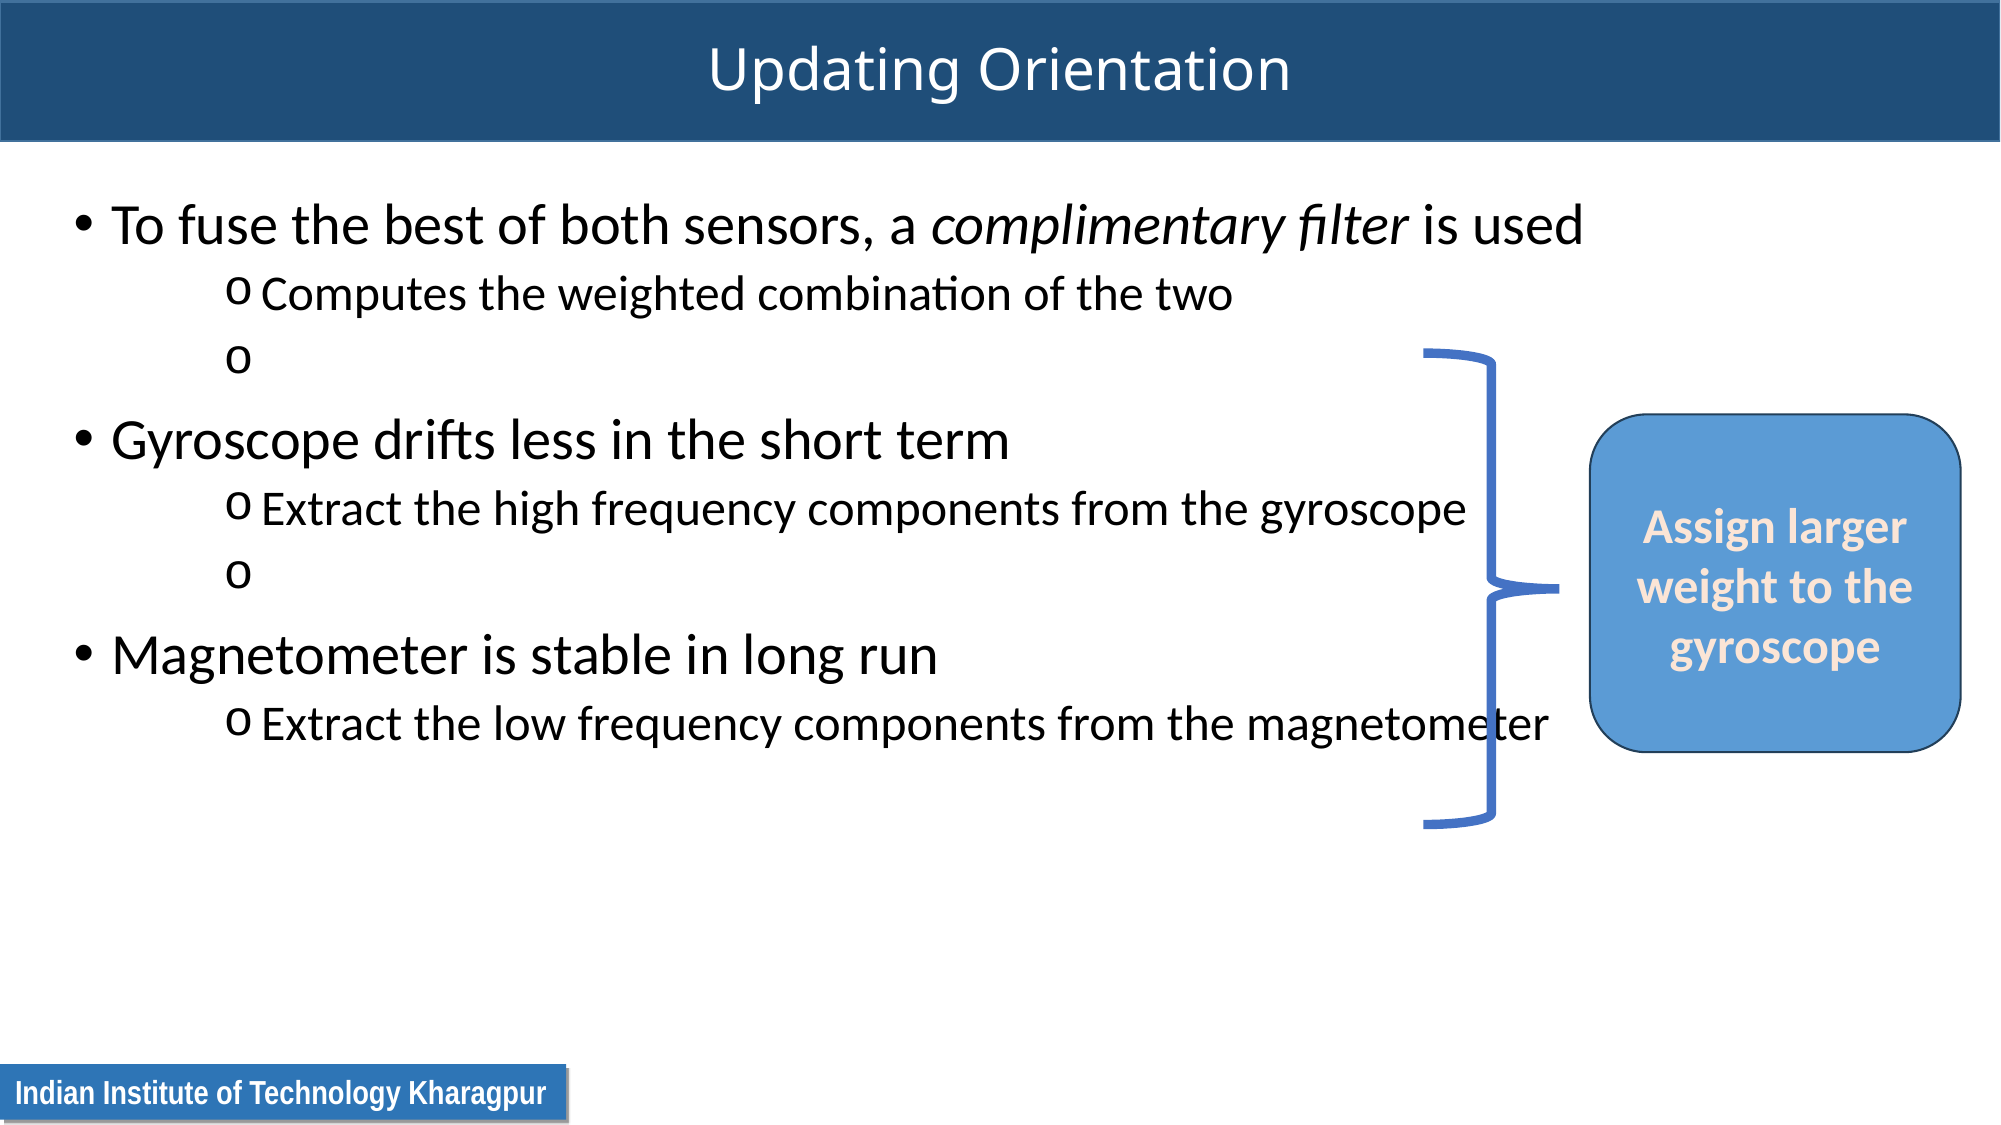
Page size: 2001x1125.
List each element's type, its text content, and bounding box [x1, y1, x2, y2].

title Updating Orientation [0, 1, 2000, 141]
list To fuse the best of both sensors, a complimentary filter is used Computes the weighted combination of the two Gyroscope drifts less in the short term Extract the high frequency components from the gyroscope Magnetometer is stable in long run Extract the low frequency components from the magnetometer [58, 186, 1954, 1065]
text_box Assign larger weight to the gyroscope [1589, 414, 1961, 753]
